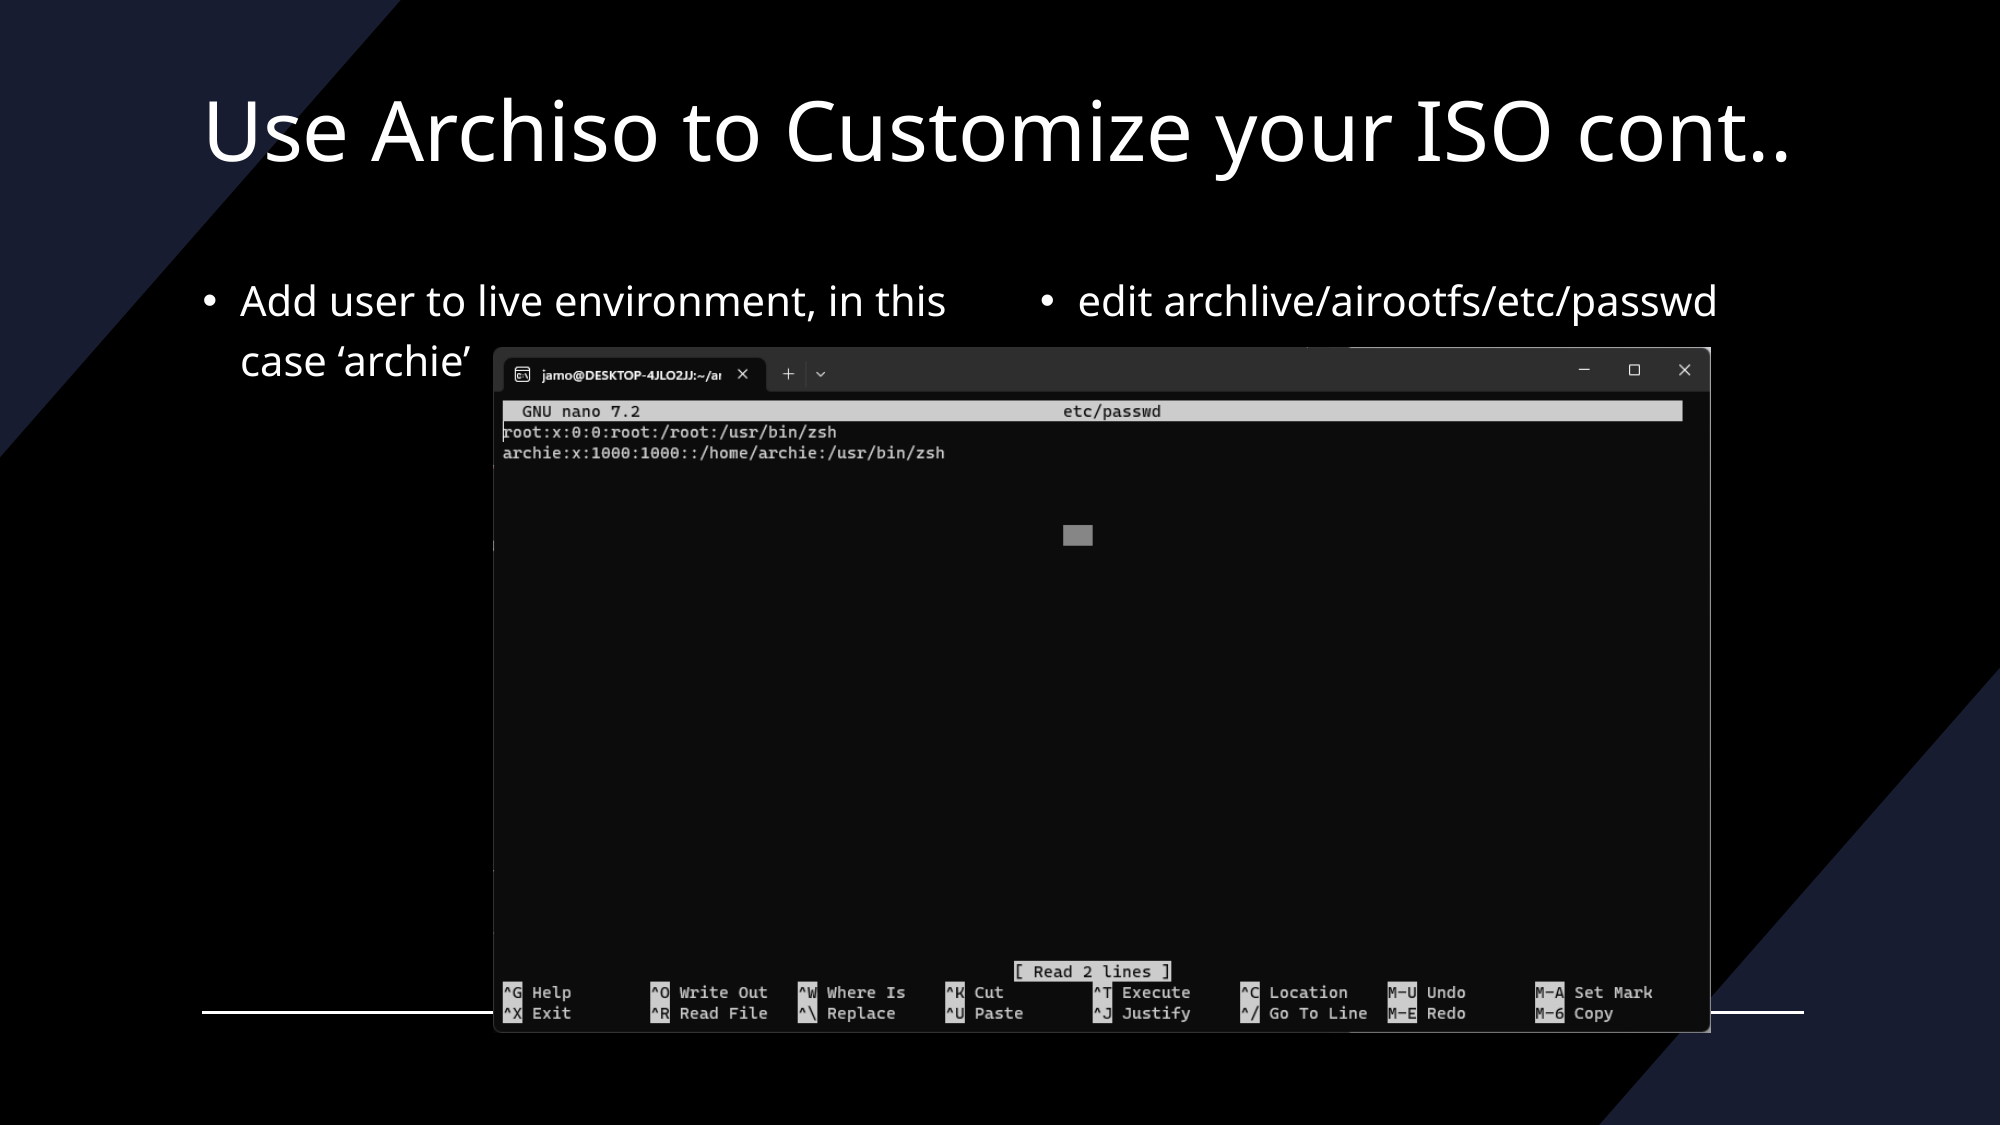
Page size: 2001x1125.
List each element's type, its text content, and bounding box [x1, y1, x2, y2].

list Add user to live environment, in this case ‘archie’ [187, 257, 975, 840]
list edit archlive/airootfs/etc/passwd [1025, 257, 1813, 840]
title Use Archiso to Customize your ISO cont.. [187, 16, 1813, 241]
picture [493, 347, 1711, 1033]
